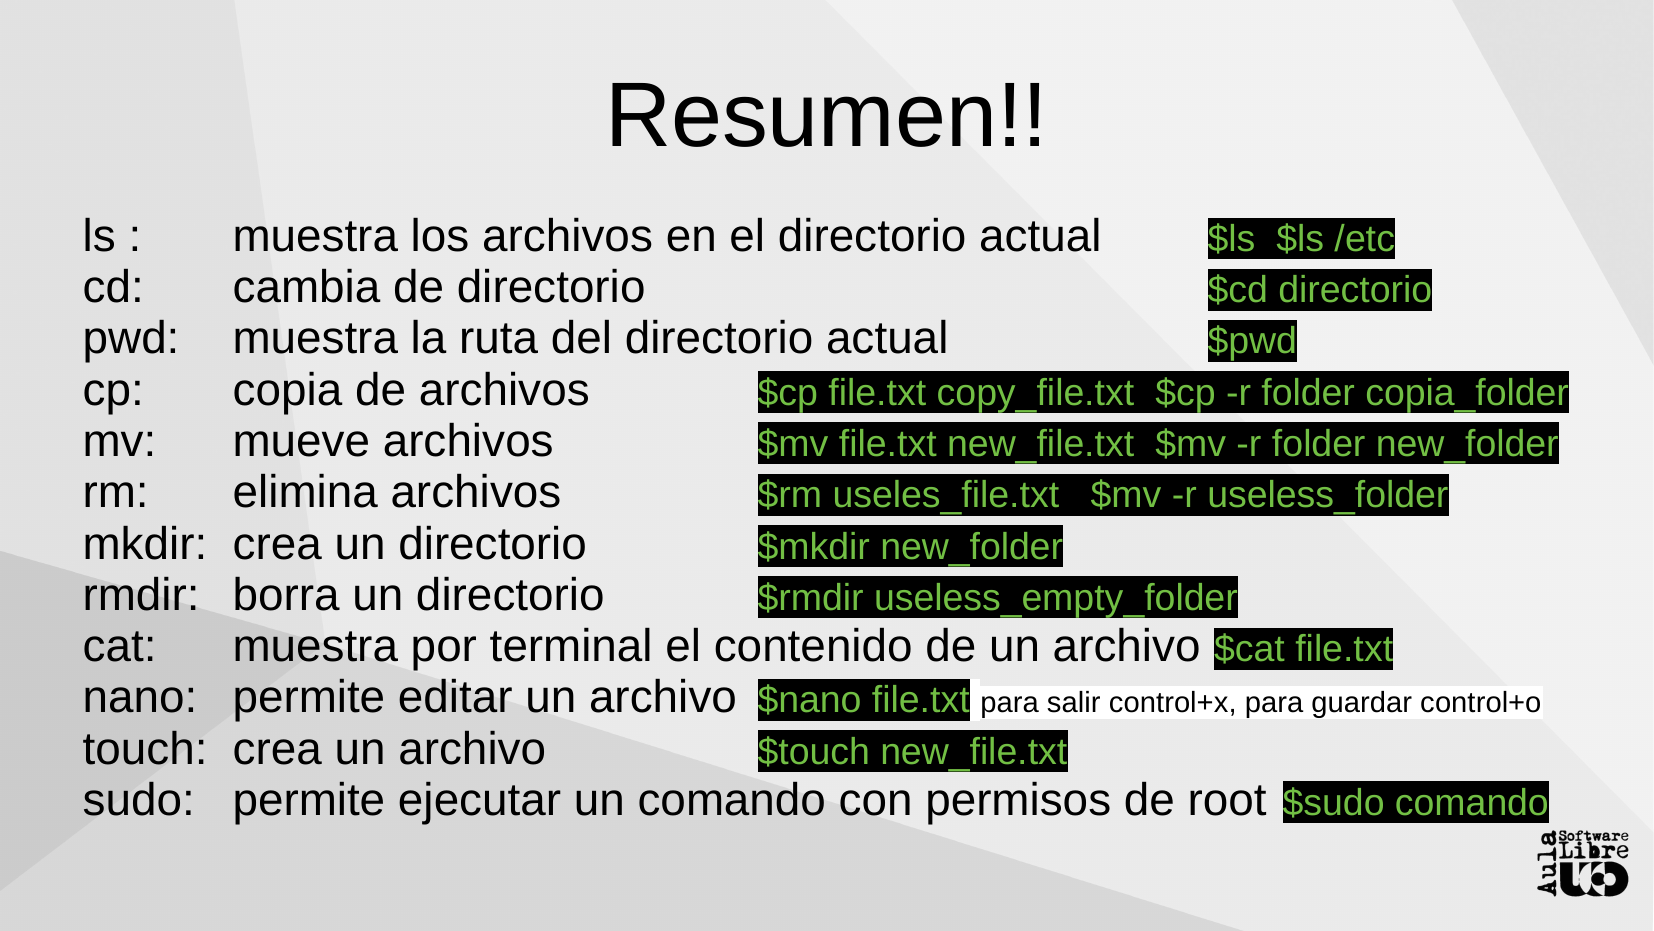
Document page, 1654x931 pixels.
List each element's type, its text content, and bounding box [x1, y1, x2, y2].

title Resumen!! [82, 37, 1571, 193]
subtitle ls : muestra los archivos en el directorio actual $ls $ls /etc cd: cambia de directorio $cd directorio pwd: muestra la ruta del directorio actual $pwd cp: copia de archivos $cp file.txt copy_file.txt $cp -r folder copia_folder mv: mueve archivos $mv file.txt new_file.txt $mv -r folder new_folder rm: elimina archivos $rm useles_file.txt $mv -r useless_folder mkdir: crea un directorio $mkdir new_folder rmdir: borra un directorio $rmdir useless_empty_folder cat: muestra por terminal el contenido de un archivo $cat file.txt nano: permite editar un archivo $nano file.txt para salir control+x, para guardar control+o touch: crea un archivo $touch new_file.txt sudo: permite ejecutar un comando con permisos de root $sudo comando [82, 209, 1571, 877]
picture [0, 0, 1654, 931]
